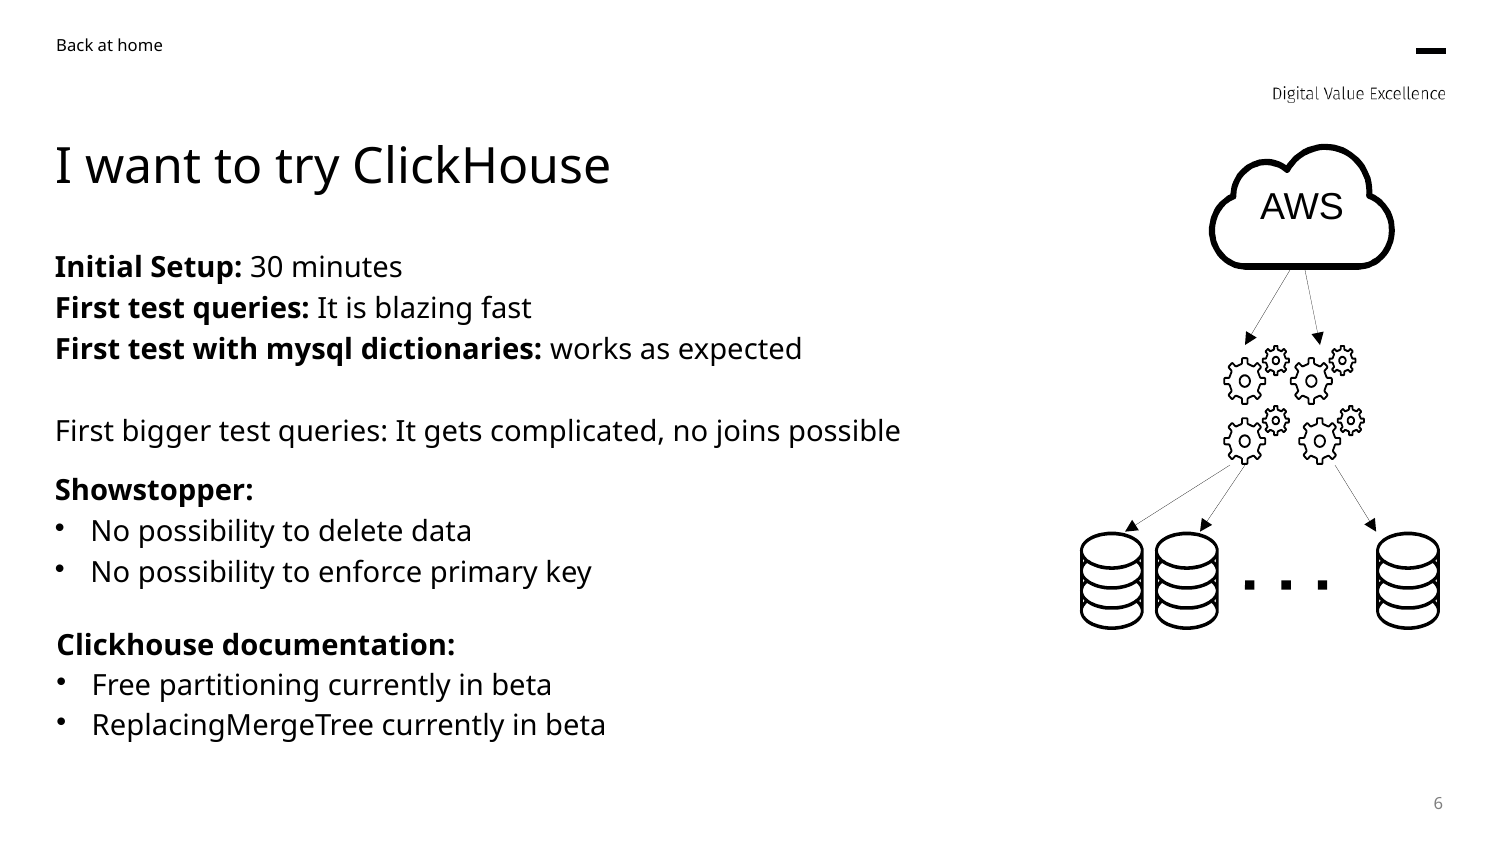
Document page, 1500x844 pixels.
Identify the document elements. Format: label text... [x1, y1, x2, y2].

text_box I want to try ClickHouse [44, 127, 1455, 226]
text_box <number> [1104, 782, 1455, 827]
text_box [1079, 531, 1144, 630]
text_box Clickhouse documentation: Free partitioning currently in beta ReplacingMergeTree currently in beta [45, 586, 1073, 844]
text_box [1298, 417, 1342, 465]
text_box I want to try ClickHouse [1216, 150, 1388, 226]
text_box [1289, 357, 1333, 405]
text_box [1223, 417, 1267, 465]
text_box Back at home [44, 29, 1216, 72]
text_box [1261, 405, 1290, 437]
text_box [1336, 405, 1365, 437]
text_box [1223, 357, 1267, 405]
text_box [1376, 531, 1440, 630]
text_box AWS [1208, 143, 1395, 270]
text_box [1154, 531, 1219, 630]
text_box Showstopper: No possibility to delete data No possibility to enforce primary key [43, 471, 1072, 741]
text_box [1261, 345, 1290, 377]
text_box Initial Setup: 30 minutes First test queries: It is blazing fast First test with mysql dictionaries: works as expected First bigger test queries: It gets complicated, no joins possible [43, 248, 1072, 471]
text_box [1328, 345, 1357, 377]
